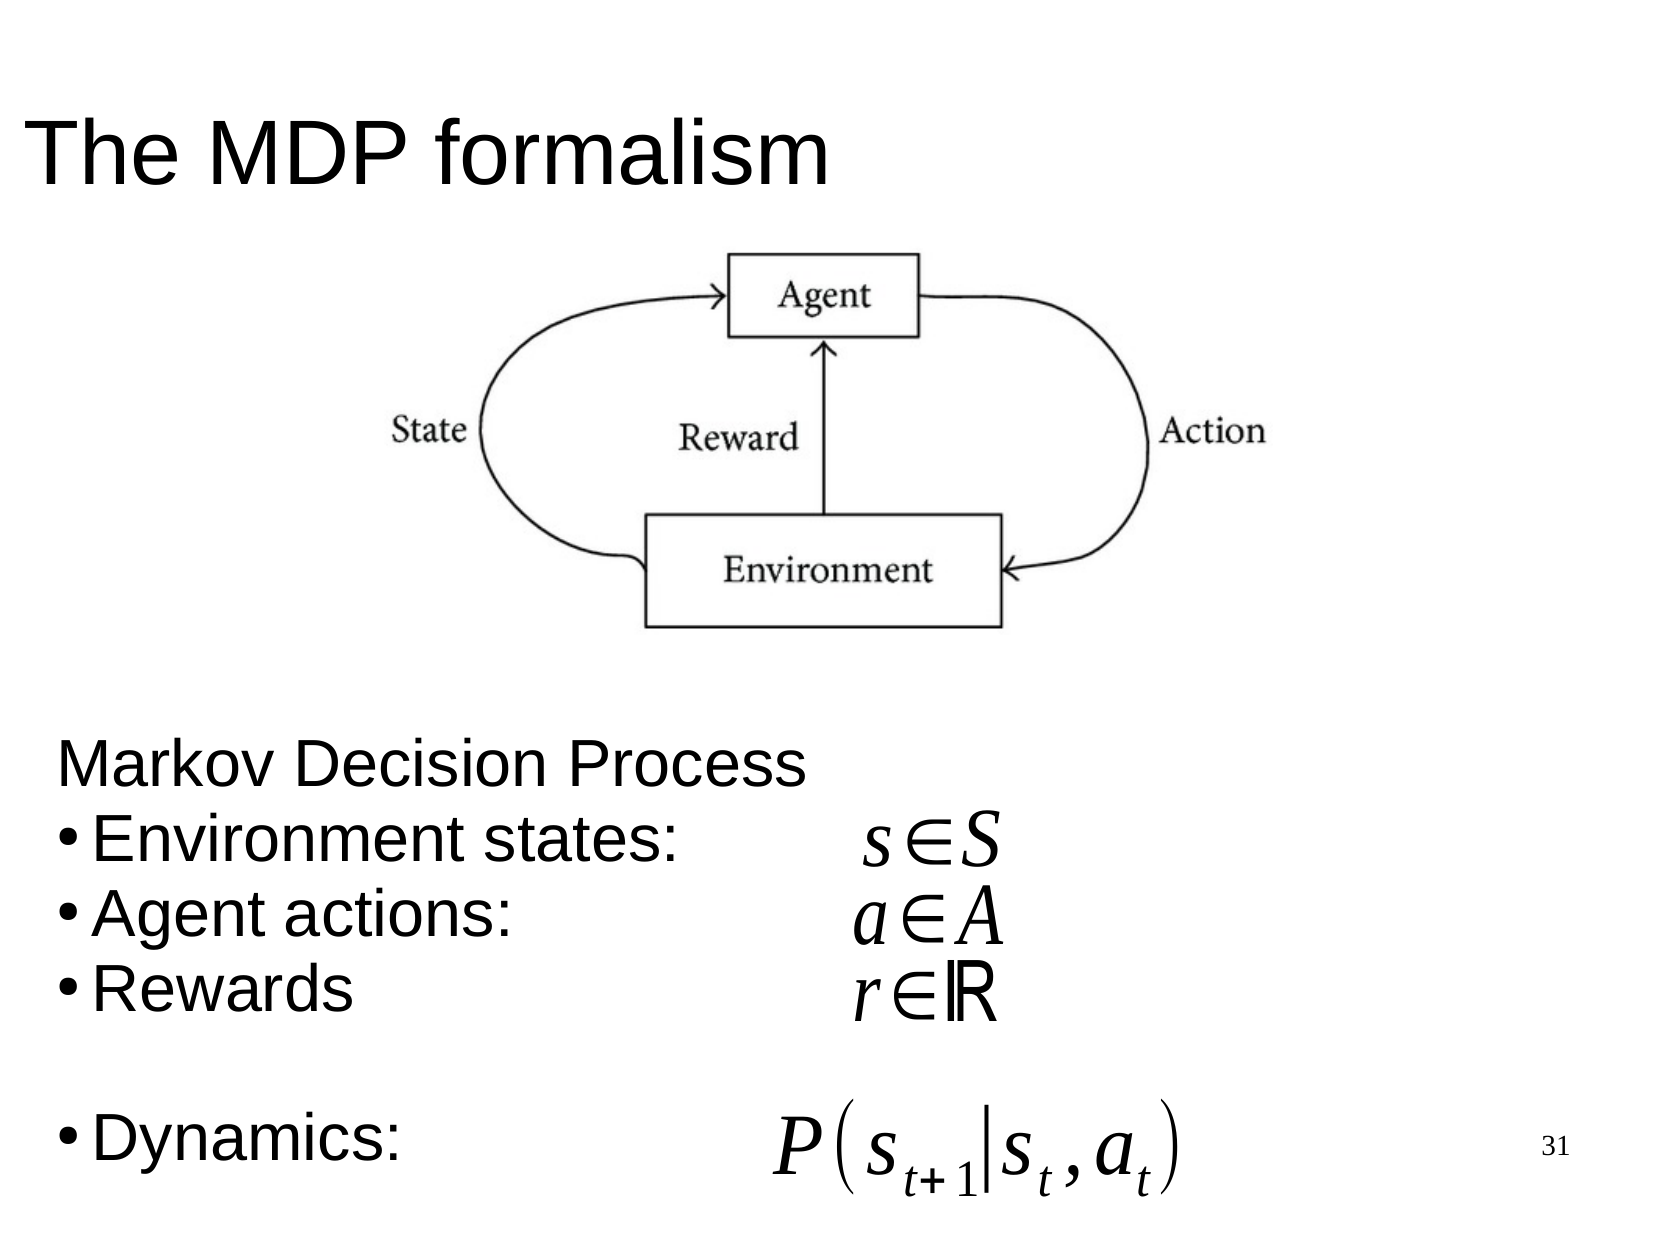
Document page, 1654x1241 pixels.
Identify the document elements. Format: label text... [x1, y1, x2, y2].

chart [834, 937, 1020, 1048]
picture [360, 222, 1298, 651]
text_box Markov Decision Process Environment states: Agent actions: Rewards Dynamics: [20, 651, 1441, 1241]
chart [747, 1092, 1207, 1206]
title The MDP formalism [23, 49, 1512, 257]
